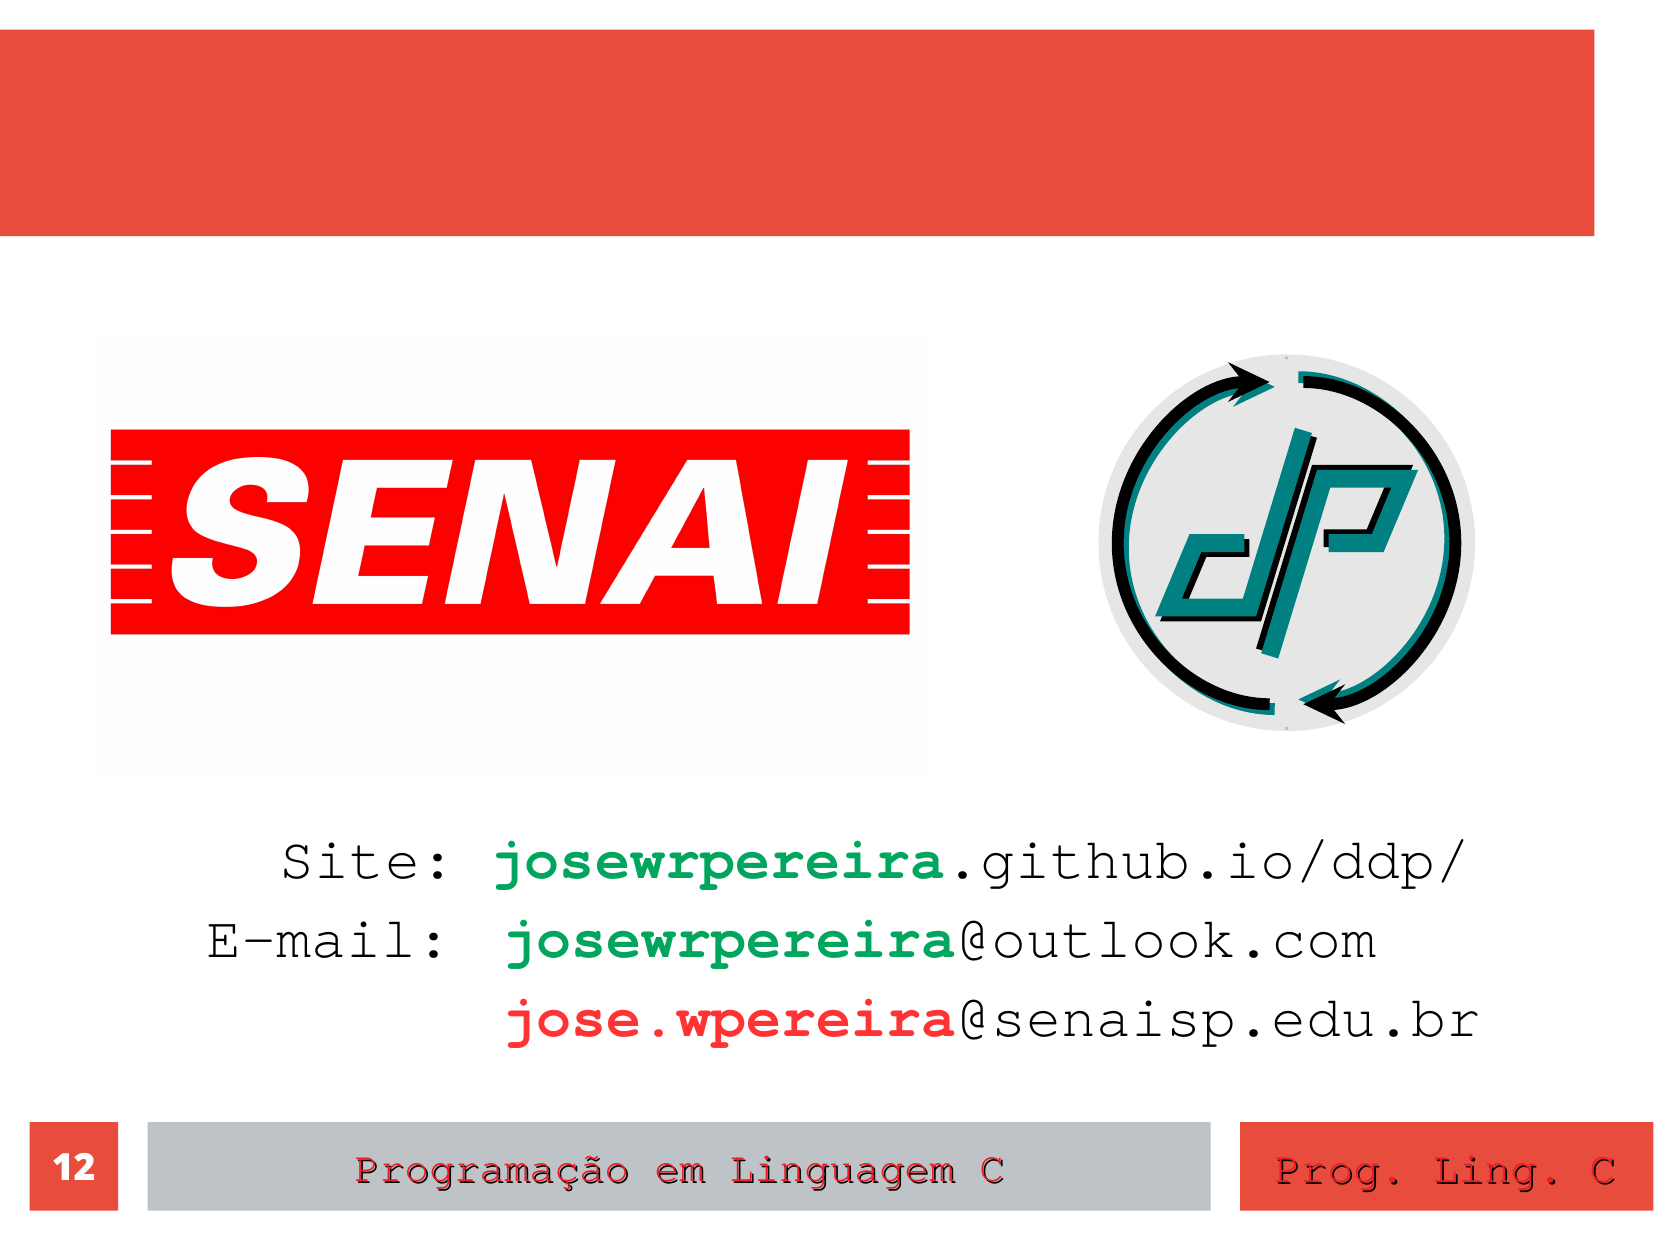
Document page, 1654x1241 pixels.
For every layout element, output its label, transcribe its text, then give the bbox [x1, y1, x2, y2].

picture [94, 335, 929, 780]
text_box Prog. Ling. C [1233, 1133, 1654, 1202]
picture [1098, 354, 1476, 732]
text_box Programação em Linguagem C [339, 1133, 1019, 1199]
text_box Site: josewrpereira.github.io/ddp/ E-mail: josewrpereira@outlook.com jose.wpereira@senaisp.edu.br [82, 809, 1606, 1131]
